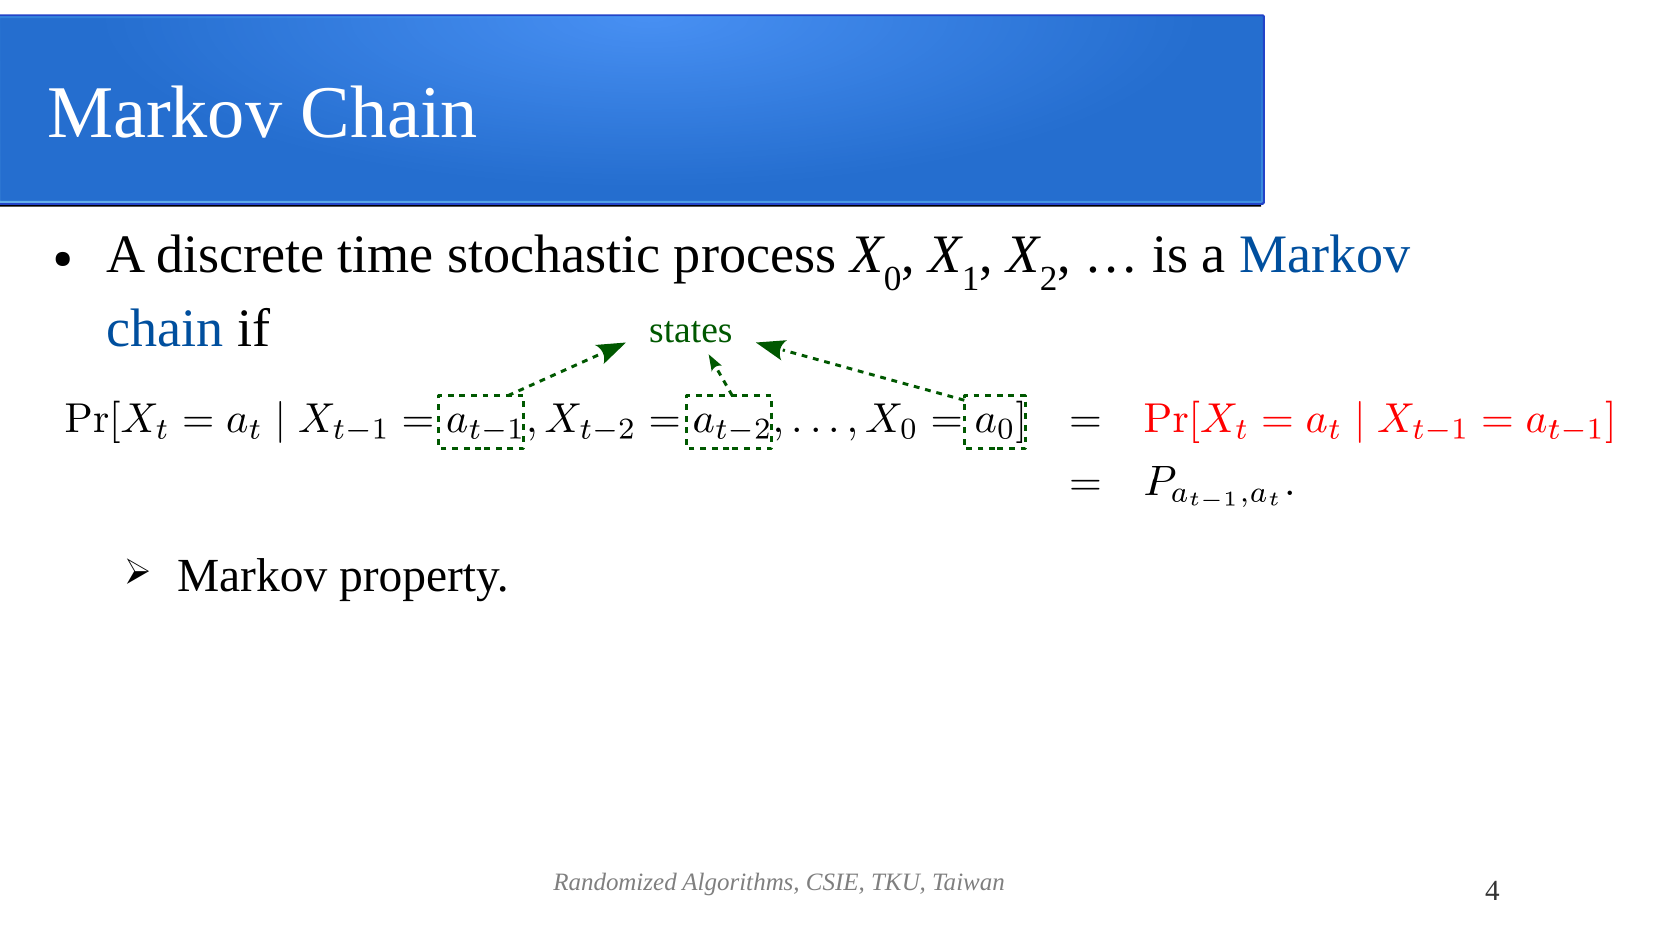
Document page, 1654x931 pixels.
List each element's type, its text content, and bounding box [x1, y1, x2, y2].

text_box states [625, 301, 756, 358]
list A discrete time stochastic process X0, X1, X2, … is a Markov chain if Markov property. [35, 224, 1524, 764]
title Markov Chain [47, 35, 1199, 189]
picture [65, 400, 1612, 507]
